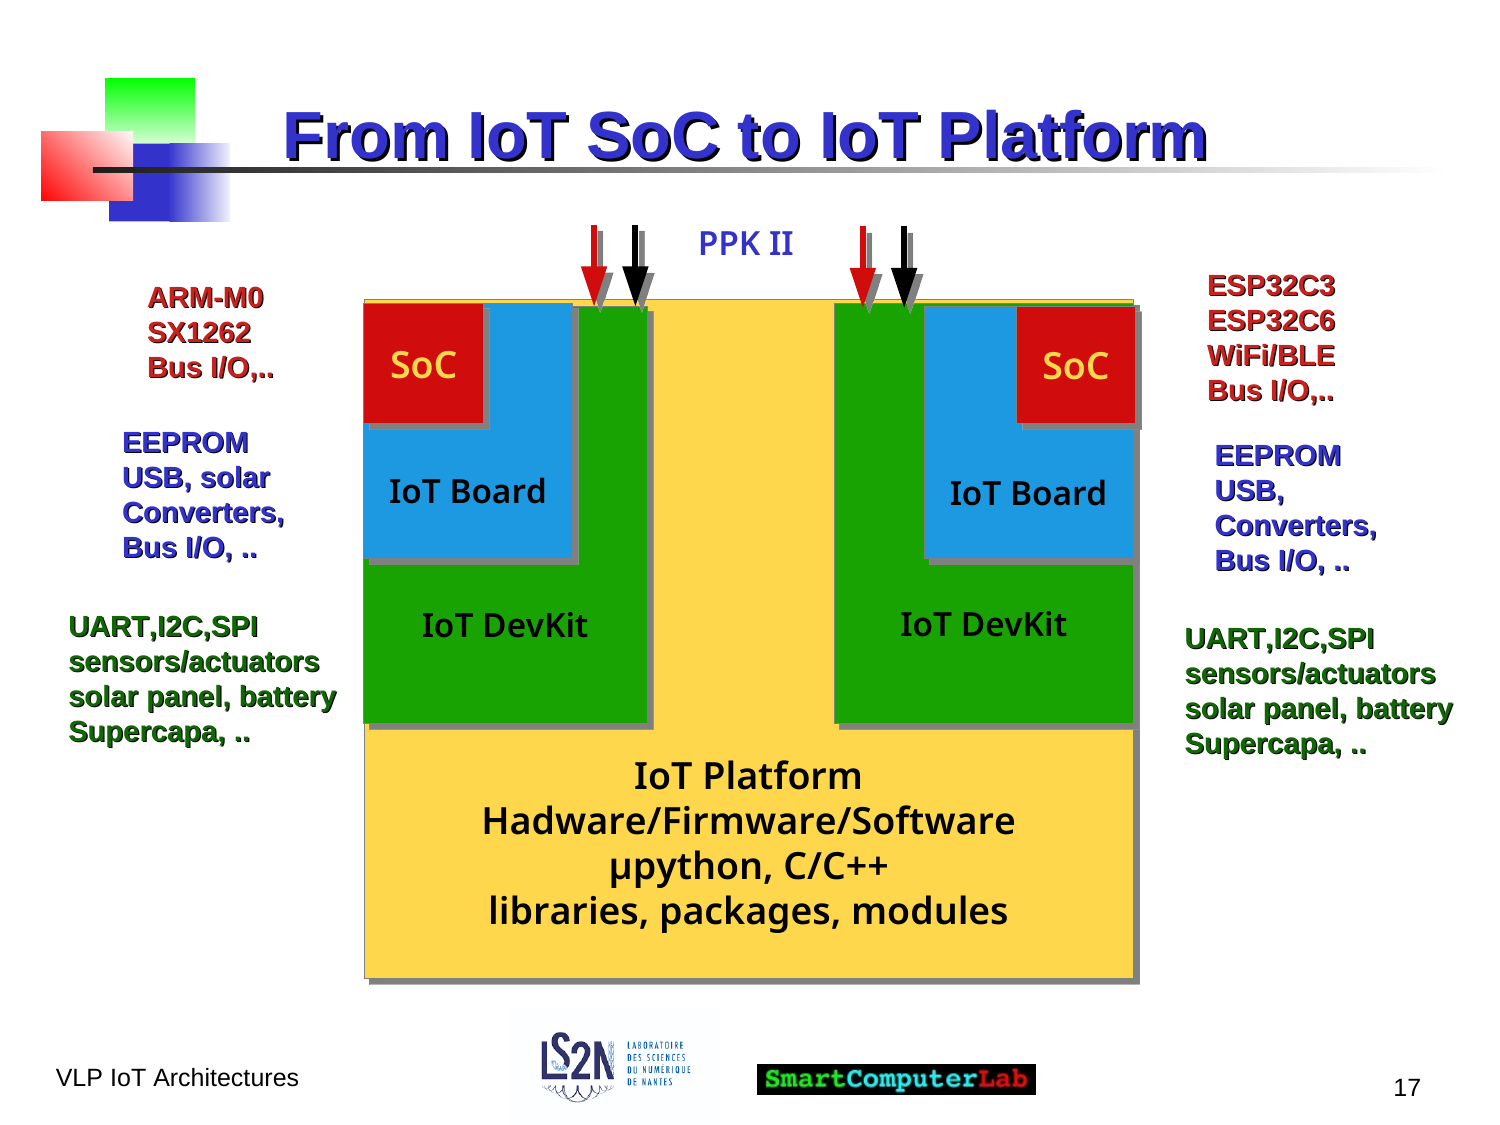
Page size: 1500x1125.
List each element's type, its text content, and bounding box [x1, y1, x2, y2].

text_box EEPROM USB, solar Converters, Bus I/O, .. [107, 415, 348, 571]
picture [757, 1064, 1036, 1095]
text_box UART,I2C,SPI sensors/actuators solar panel, battery Supercapa, .. [1169, 611, 1470, 777]
text_box SoC [363, 303, 484, 424]
text_box ESP32C3 ESP32C6 WiFi/BLE Bus I/O,.. [1192, 258, 1403, 414]
text_box IoT Platform Hadware/Firmware/Software µpython, C/C++ libraries, packages, modules [364, 299, 1134, 979]
text_box SoC [1016, 306, 1136, 424]
text_box IoT DevKit [363, 306, 648, 724]
text_box IoT DevKit [834, 303, 1134, 724]
text_box PPK II [683, 215, 826, 271]
title From IoT SoC to IoT Platform [175, 84, 1246, 180]
text_box UART,I2C,SPI sensors/actuators solar panel, battery Supercapa, .. [53, 600, 354, 766]
text_box IoT Board [363, 303, 573, 559]
text_box ARM-M0 SX1262 Bus I/O,.. [132, 270, 343, 406]
text_box EEPROM USB, Converters, Bus I/O, .. [1199, 429, 1440, 611]
picture [510, 1009, 721, 1125]
text_box IoT Board [924, 306, 1134, 559]
